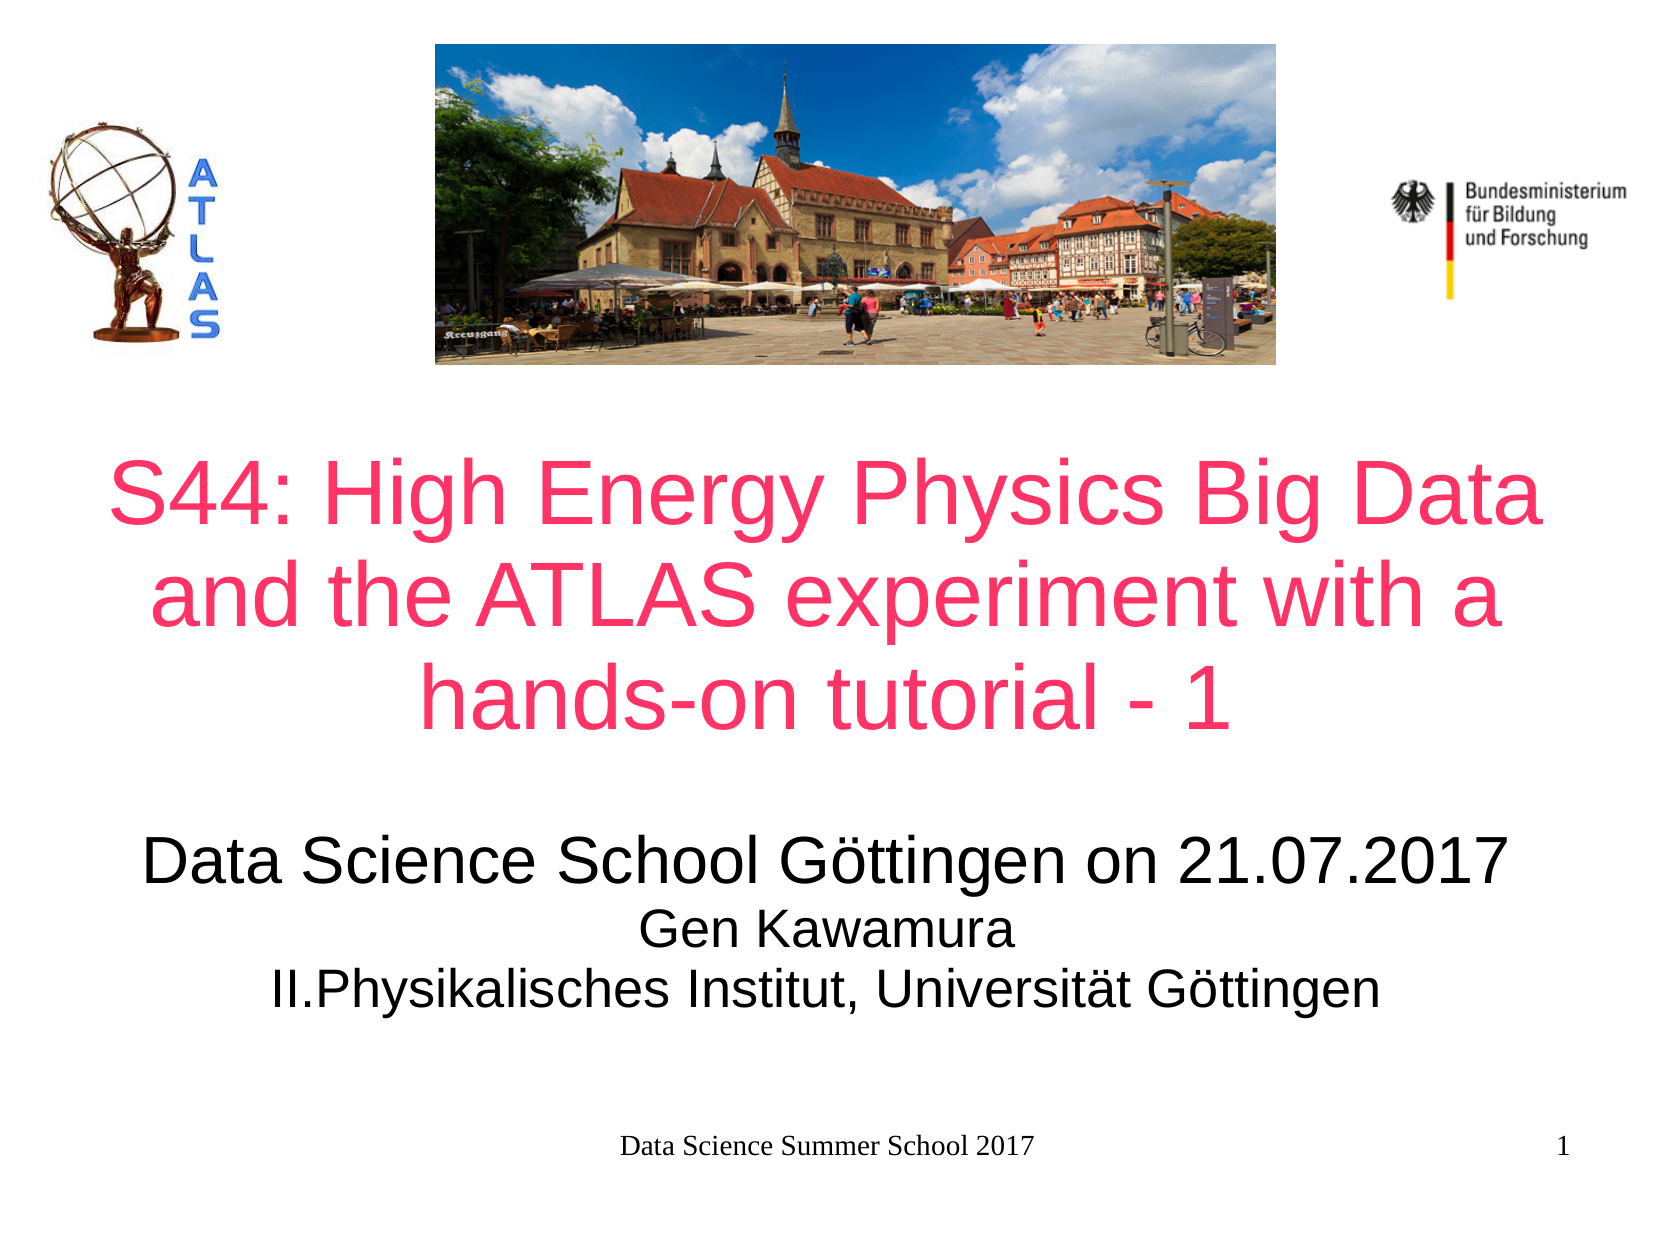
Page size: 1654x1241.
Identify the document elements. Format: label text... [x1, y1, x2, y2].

picture [1387, 174, 1641, 310]
subtitle S44: High Energy Physics Big Data and the ATLAS experiment with a hands-on tutorial - 1 Data Science School Göttingen on 21.07.2017 Gen Kawamura II.Physikalisches Institut, Universität Göttingen [82, 250, 1571, 1211]
picture [435, 44, 1276, 365]
picture [22, 104, 238, 364]
